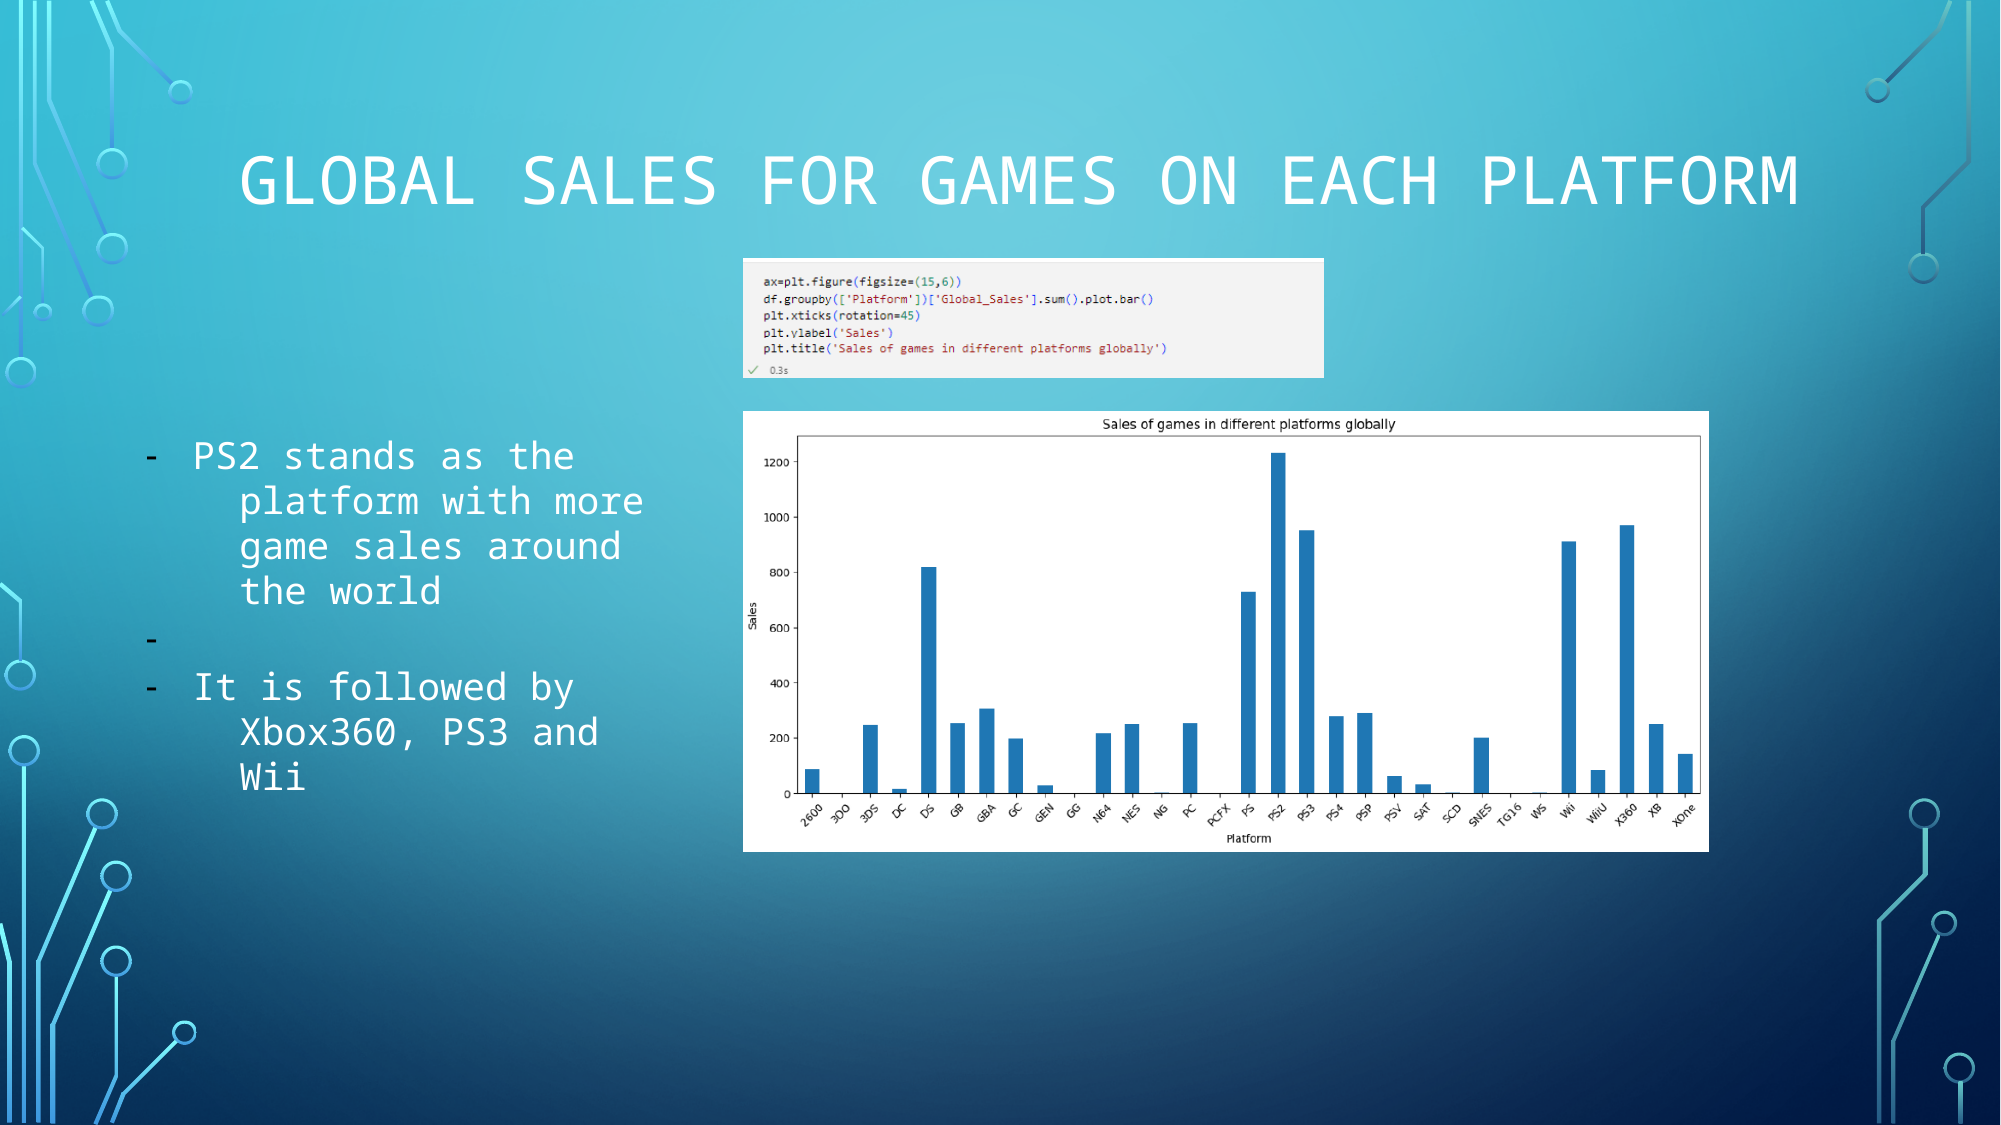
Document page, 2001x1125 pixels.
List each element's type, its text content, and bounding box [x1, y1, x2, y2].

title global sales for games on each platform [224, 101, 1850, 344]
text_box PS2 stands as the platform with more game sales around the world It is followed by Xbox360, PS3 and Wii [130, 424, 683, 713]
picture [743, 258, 1324, 378]
picture [743, 411, 1709, 852]
